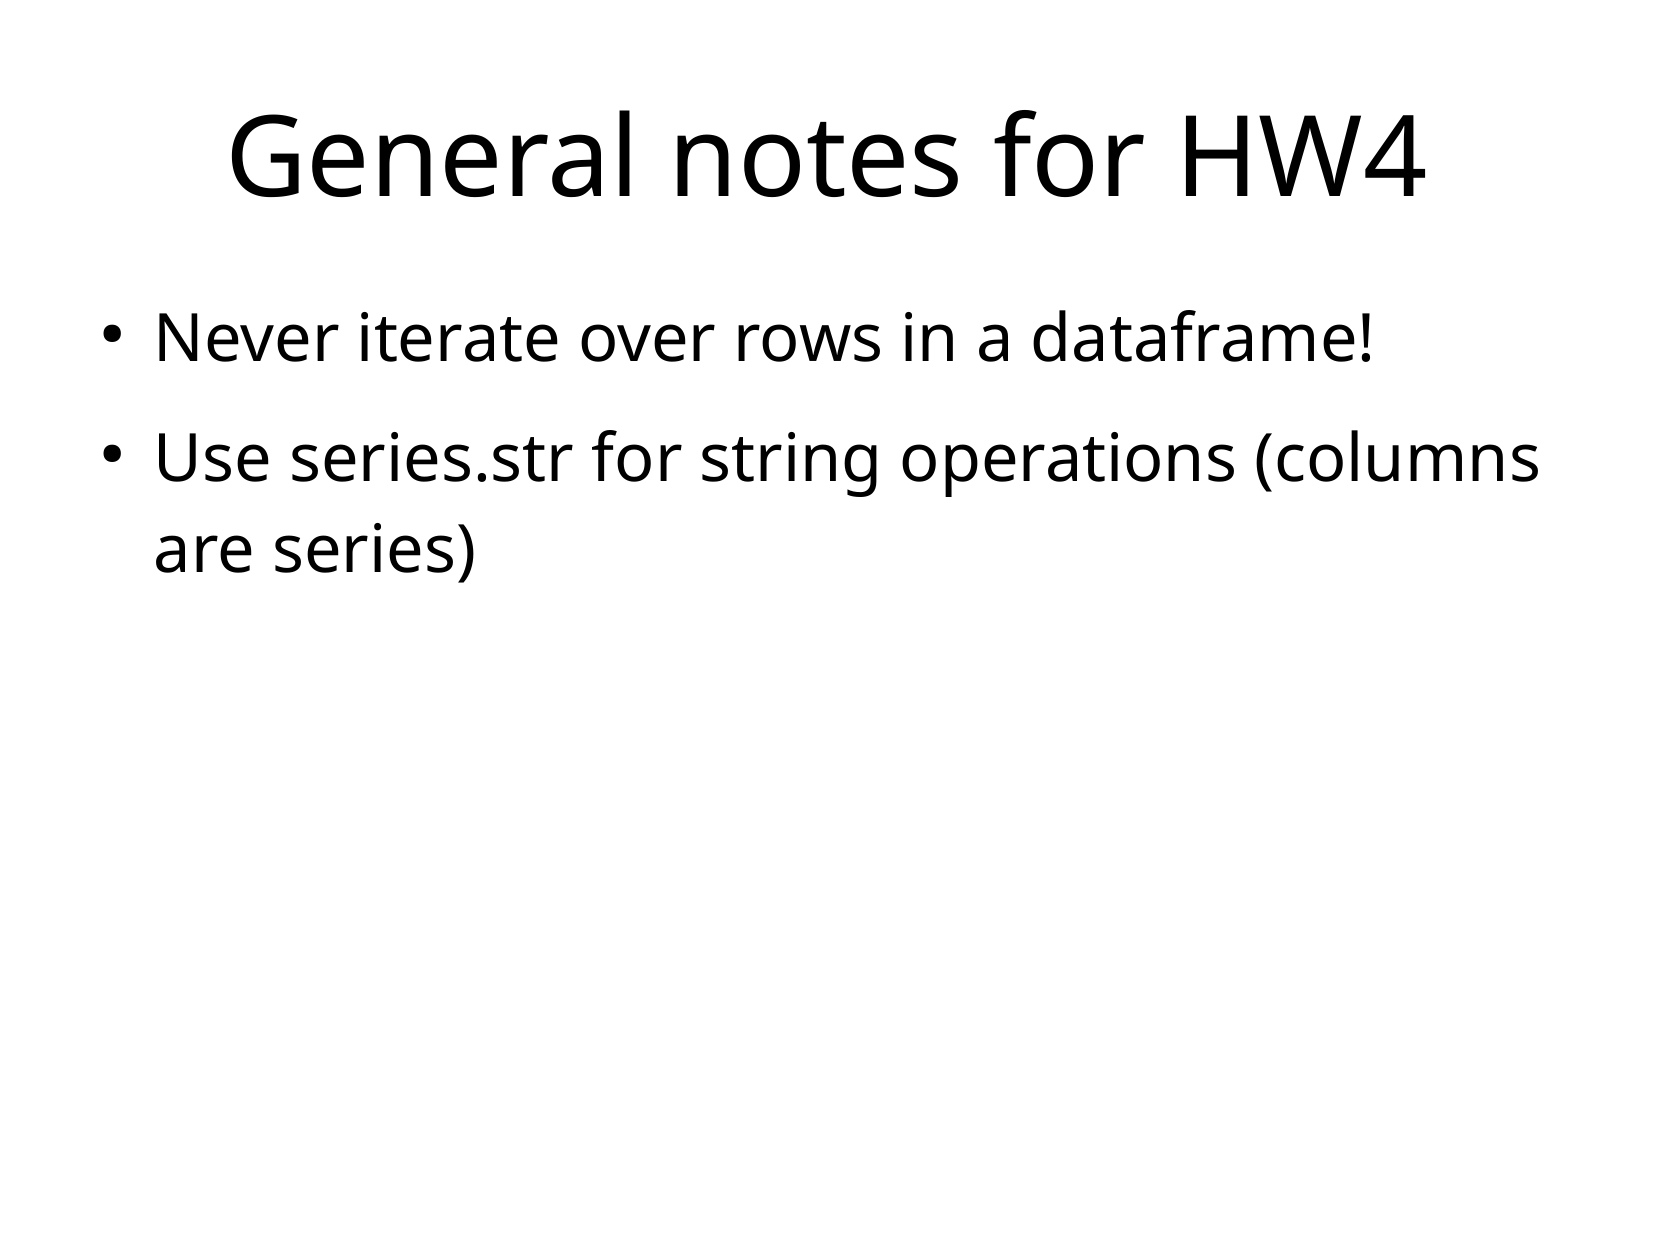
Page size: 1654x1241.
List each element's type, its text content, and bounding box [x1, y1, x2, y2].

list Never iterate over rows in a dataframe! Use series.str for string operations (columns are series) [82, 290, 1571, 1010]
title General notes for HW4 [82, 49, 1571, 257]
